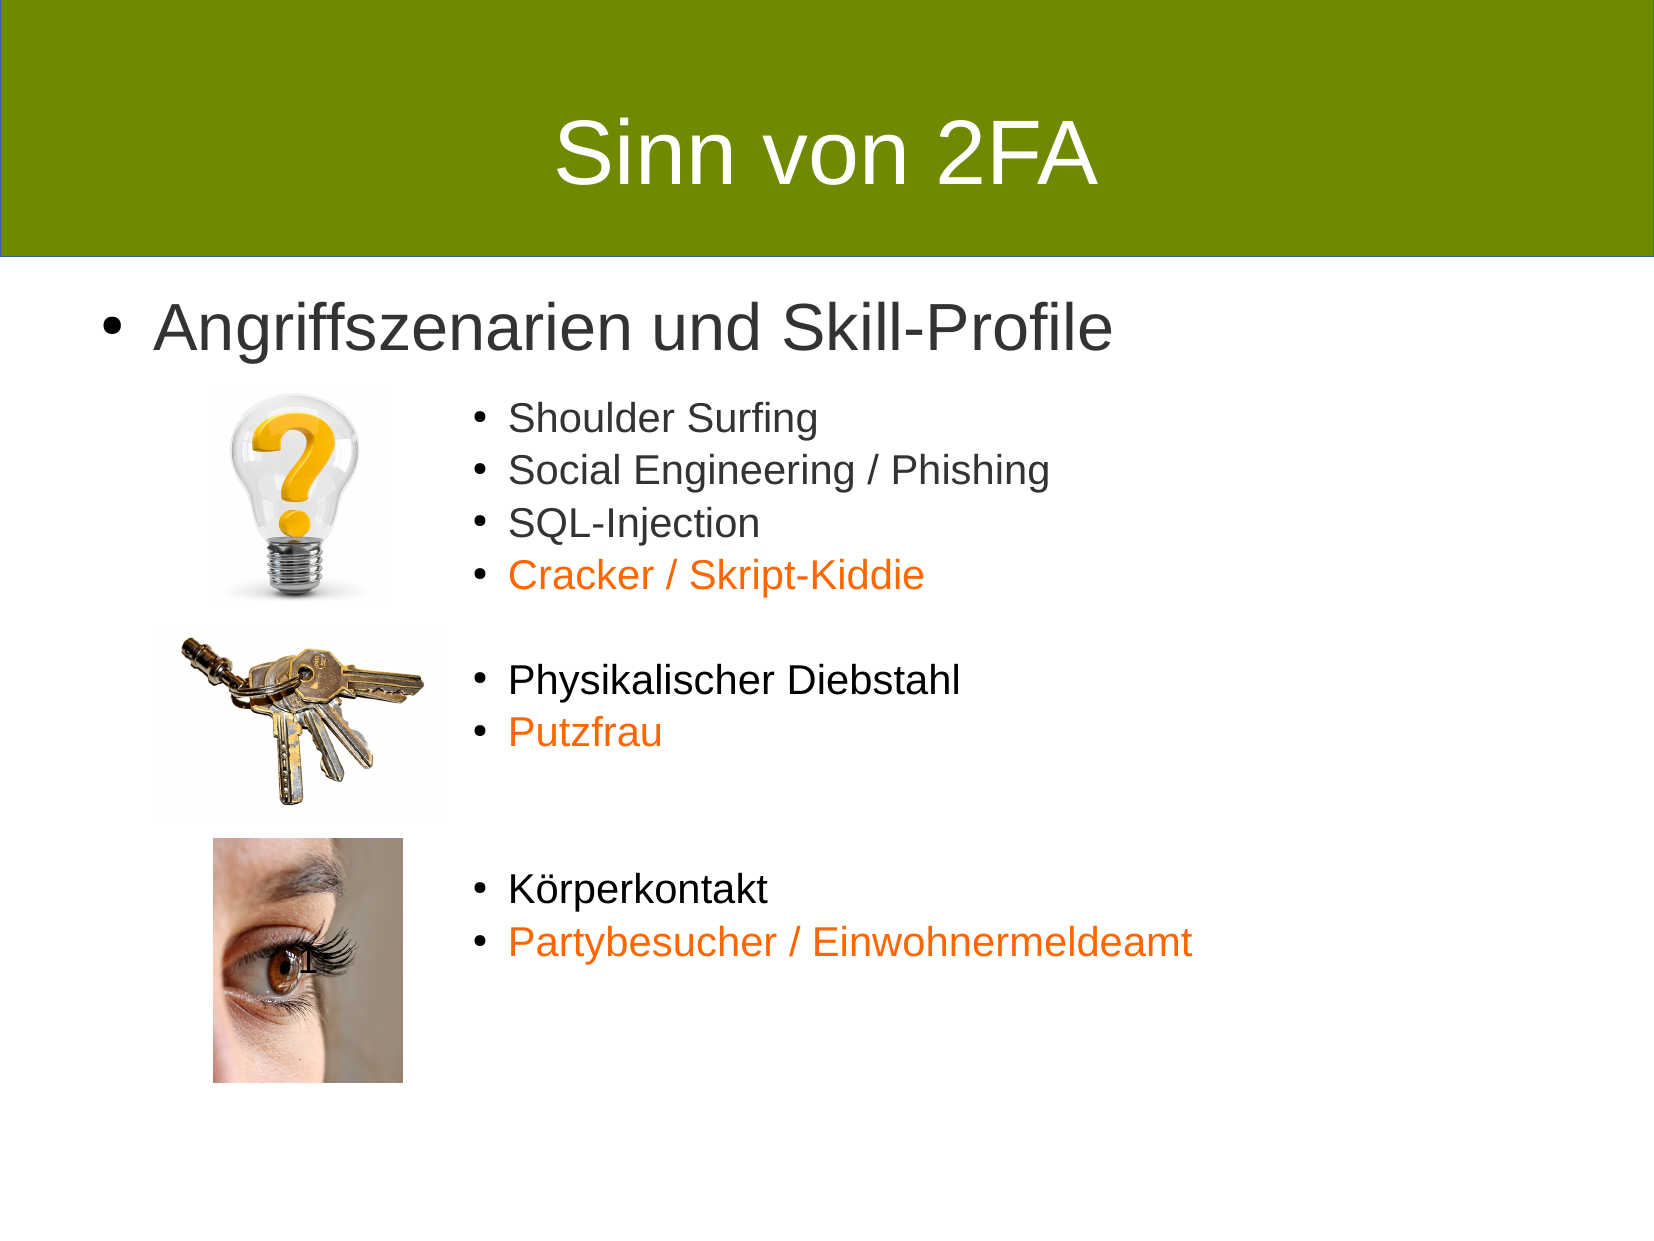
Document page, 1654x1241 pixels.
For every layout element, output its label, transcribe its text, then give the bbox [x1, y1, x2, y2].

list Angriffszenarien und Skill-Profile Shoulder Surfing Social Engineering / Phishing SQL-Injection Cracker / Skript-Kiddie Physikalischer Diebstahl Putzfrau Körperkontakt Partybesucher / Einwohnermeldeamt [82, 290, 1571, 1010]
picture [211, 389, 387, 603]
title Sinn von 2FA [82, 49, 1571, 257]
picture [153, 625, 444, 818]
picture [213, 838, 403, 1083]
